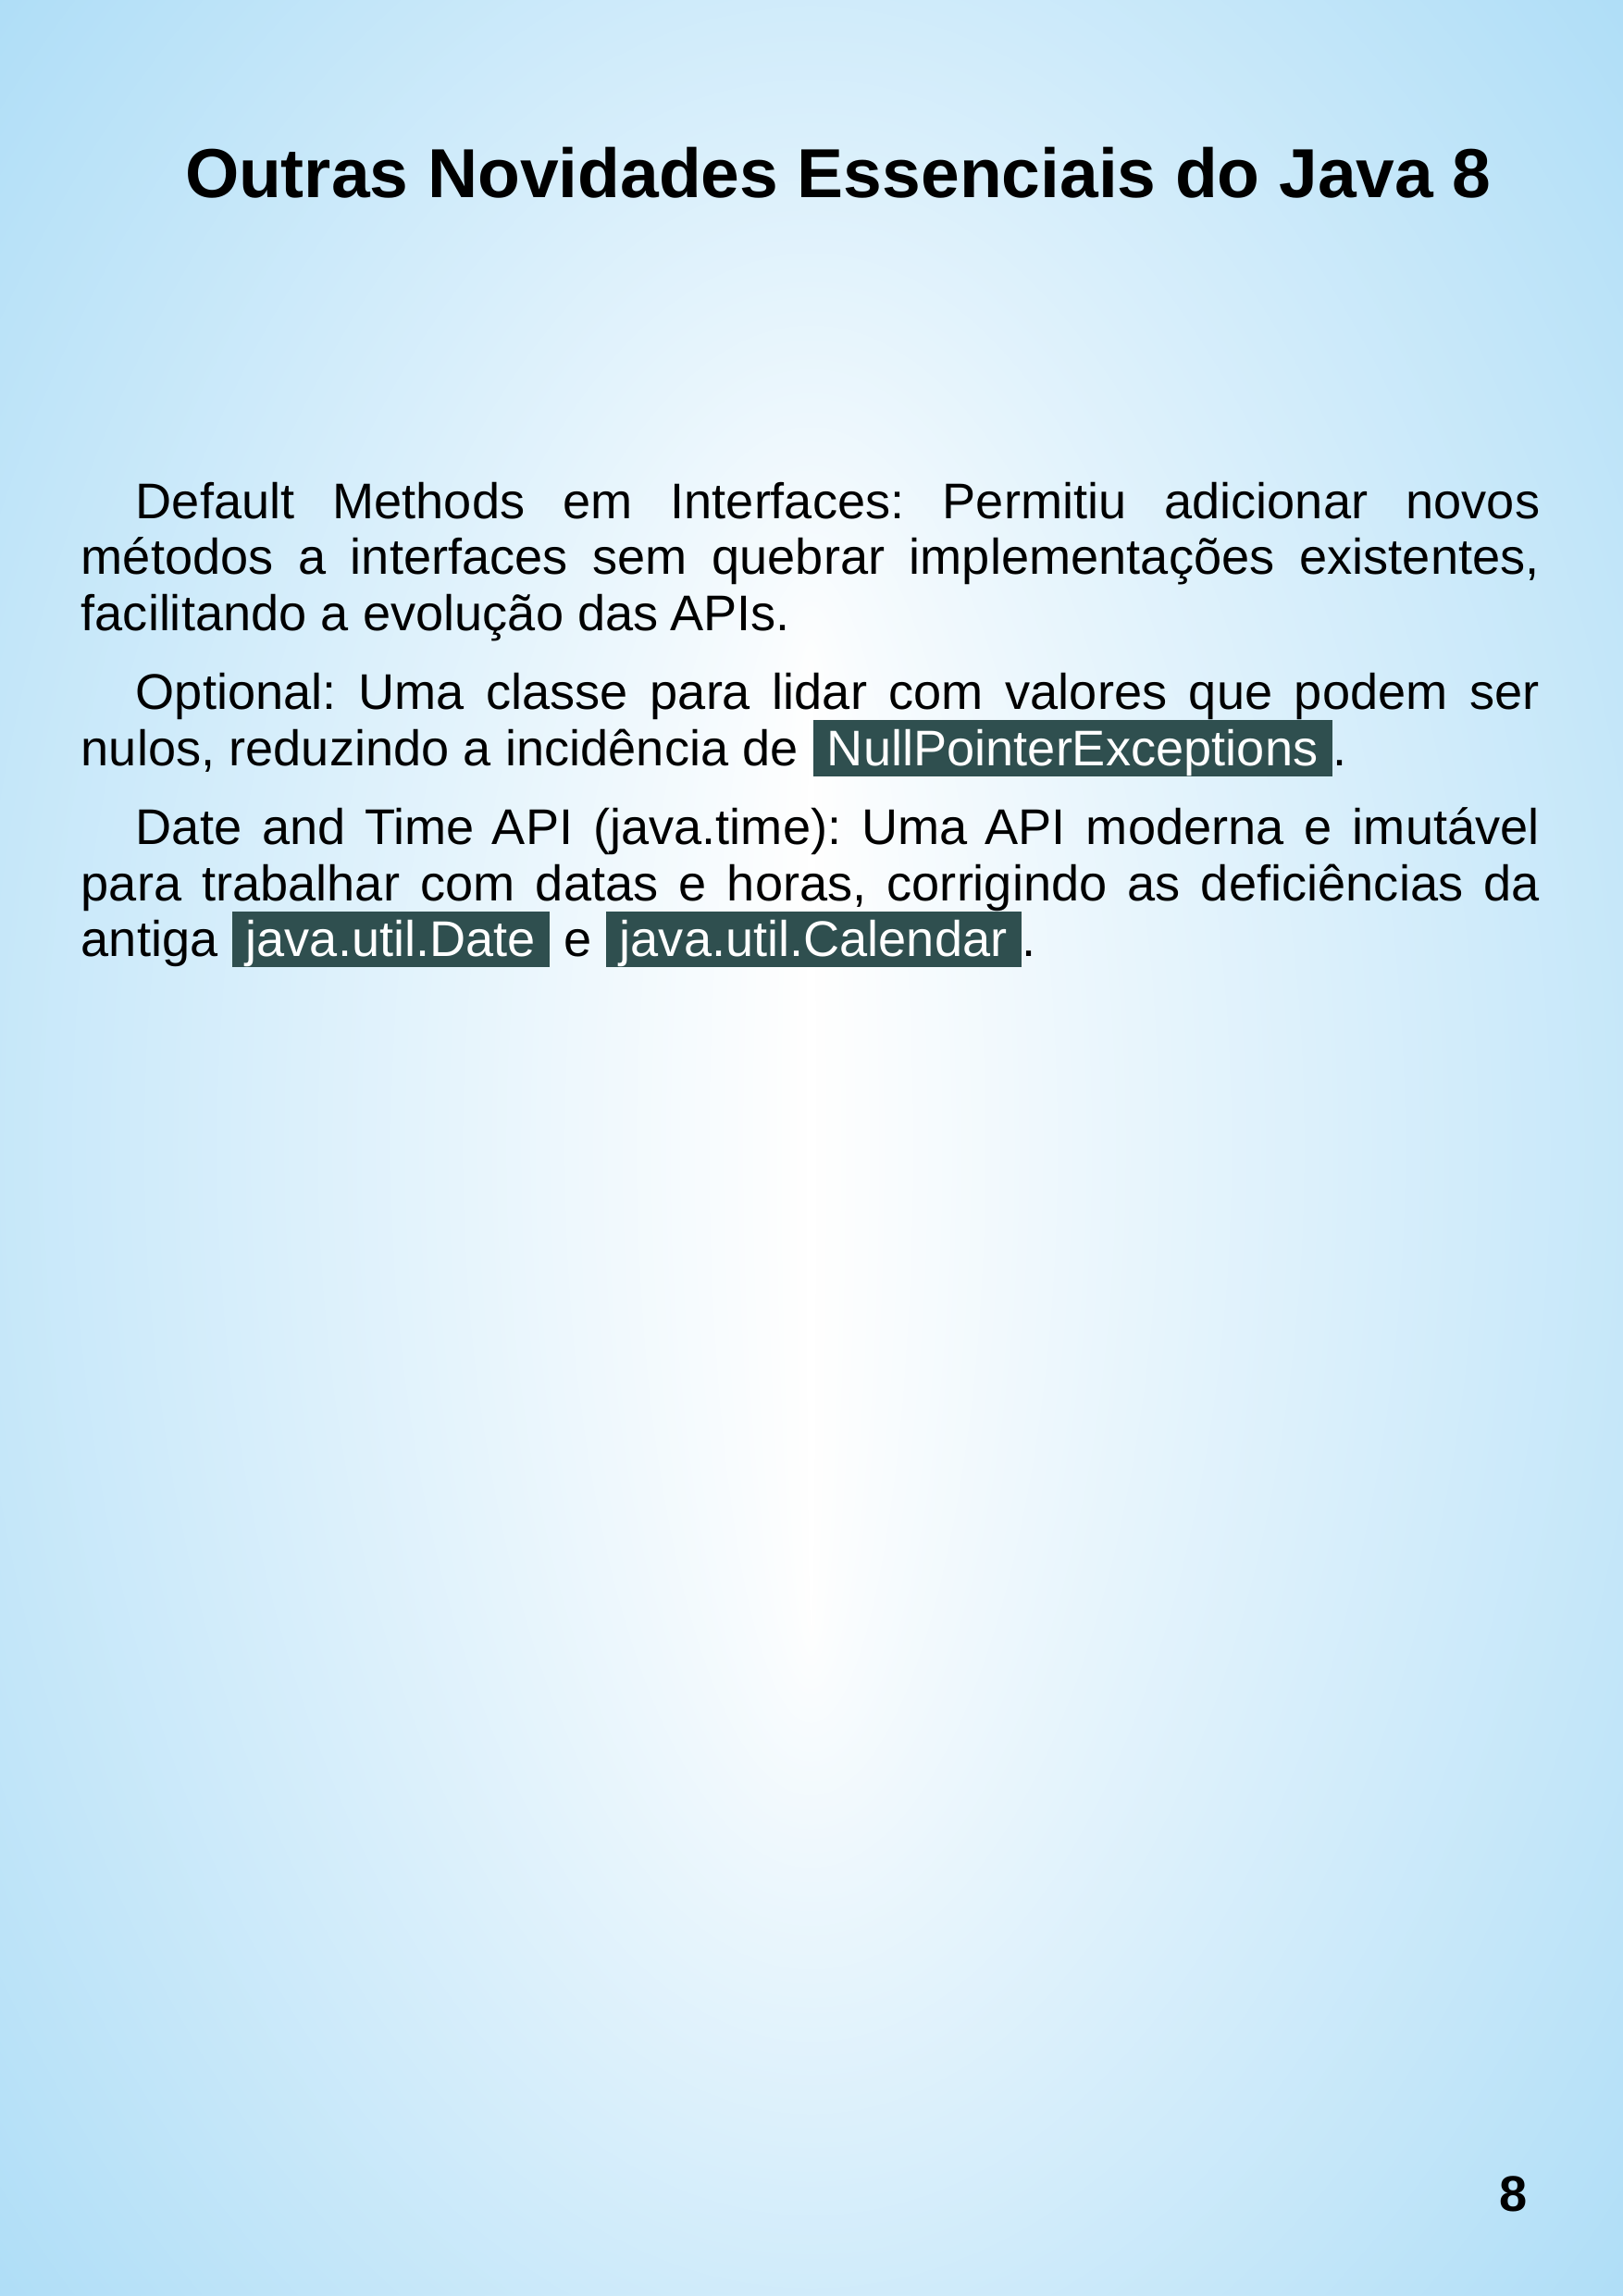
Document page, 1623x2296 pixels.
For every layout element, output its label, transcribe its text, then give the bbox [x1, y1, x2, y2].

list Default Methods em Interfaces: Permitiu adicionar novos métodos a interfaces sem quebrar implementações existentes, facilitando a evolução das APIs. Optional: Uma classe para lidar com valores que podem ser nulos, reduzindo a incidência de NullPointerExceptions . Date and Time API (java.time): Uma API moderna e imutável para trabalhar com datas e horas, corrigindo as deficiências da antiga java.util.Date e java.util.Calendar . [81, 255, 1542, 2051]
title Outras Novidades Essenciais do Java 8 [81, 91, 1542, 255]
